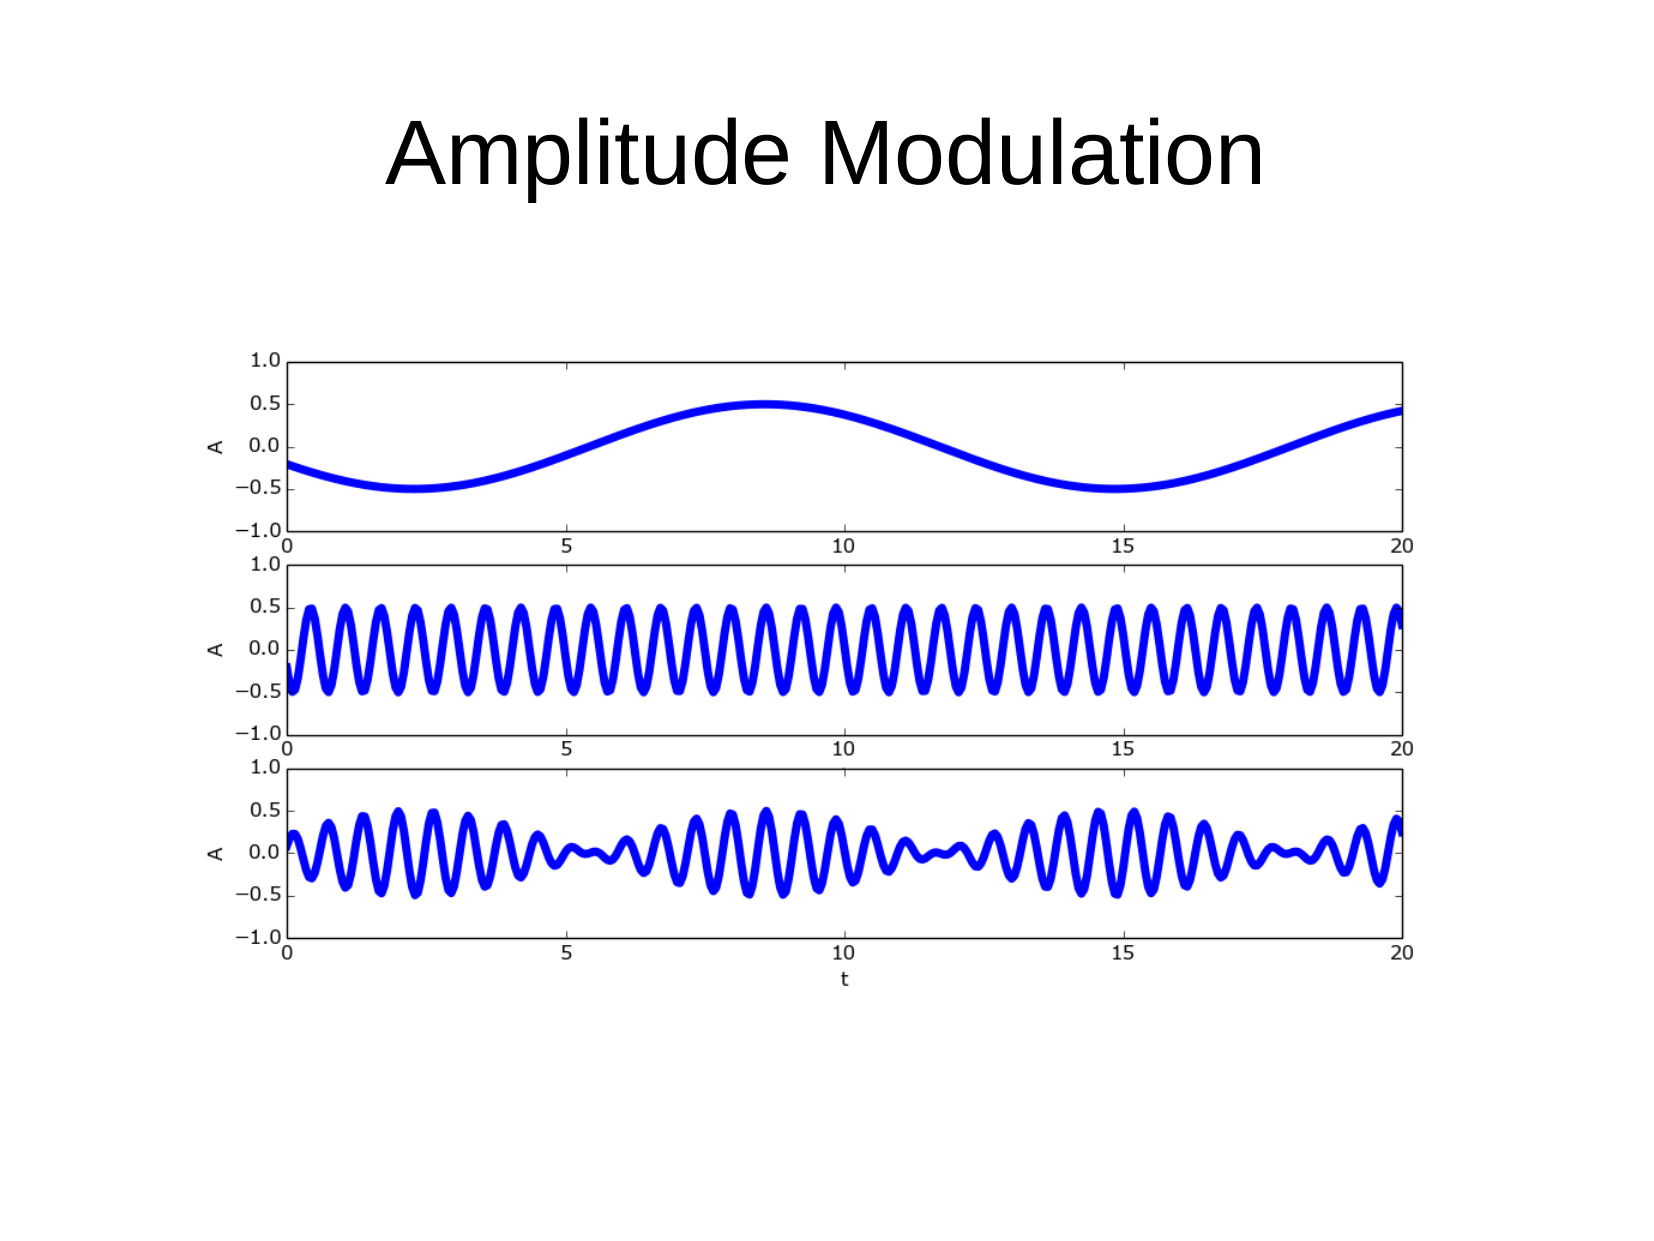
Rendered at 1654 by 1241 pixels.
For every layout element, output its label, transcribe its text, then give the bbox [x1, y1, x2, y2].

picture [107, 290, 1546, 1010]
title Amplitude Modulation [82, 49, 1571, 257]
